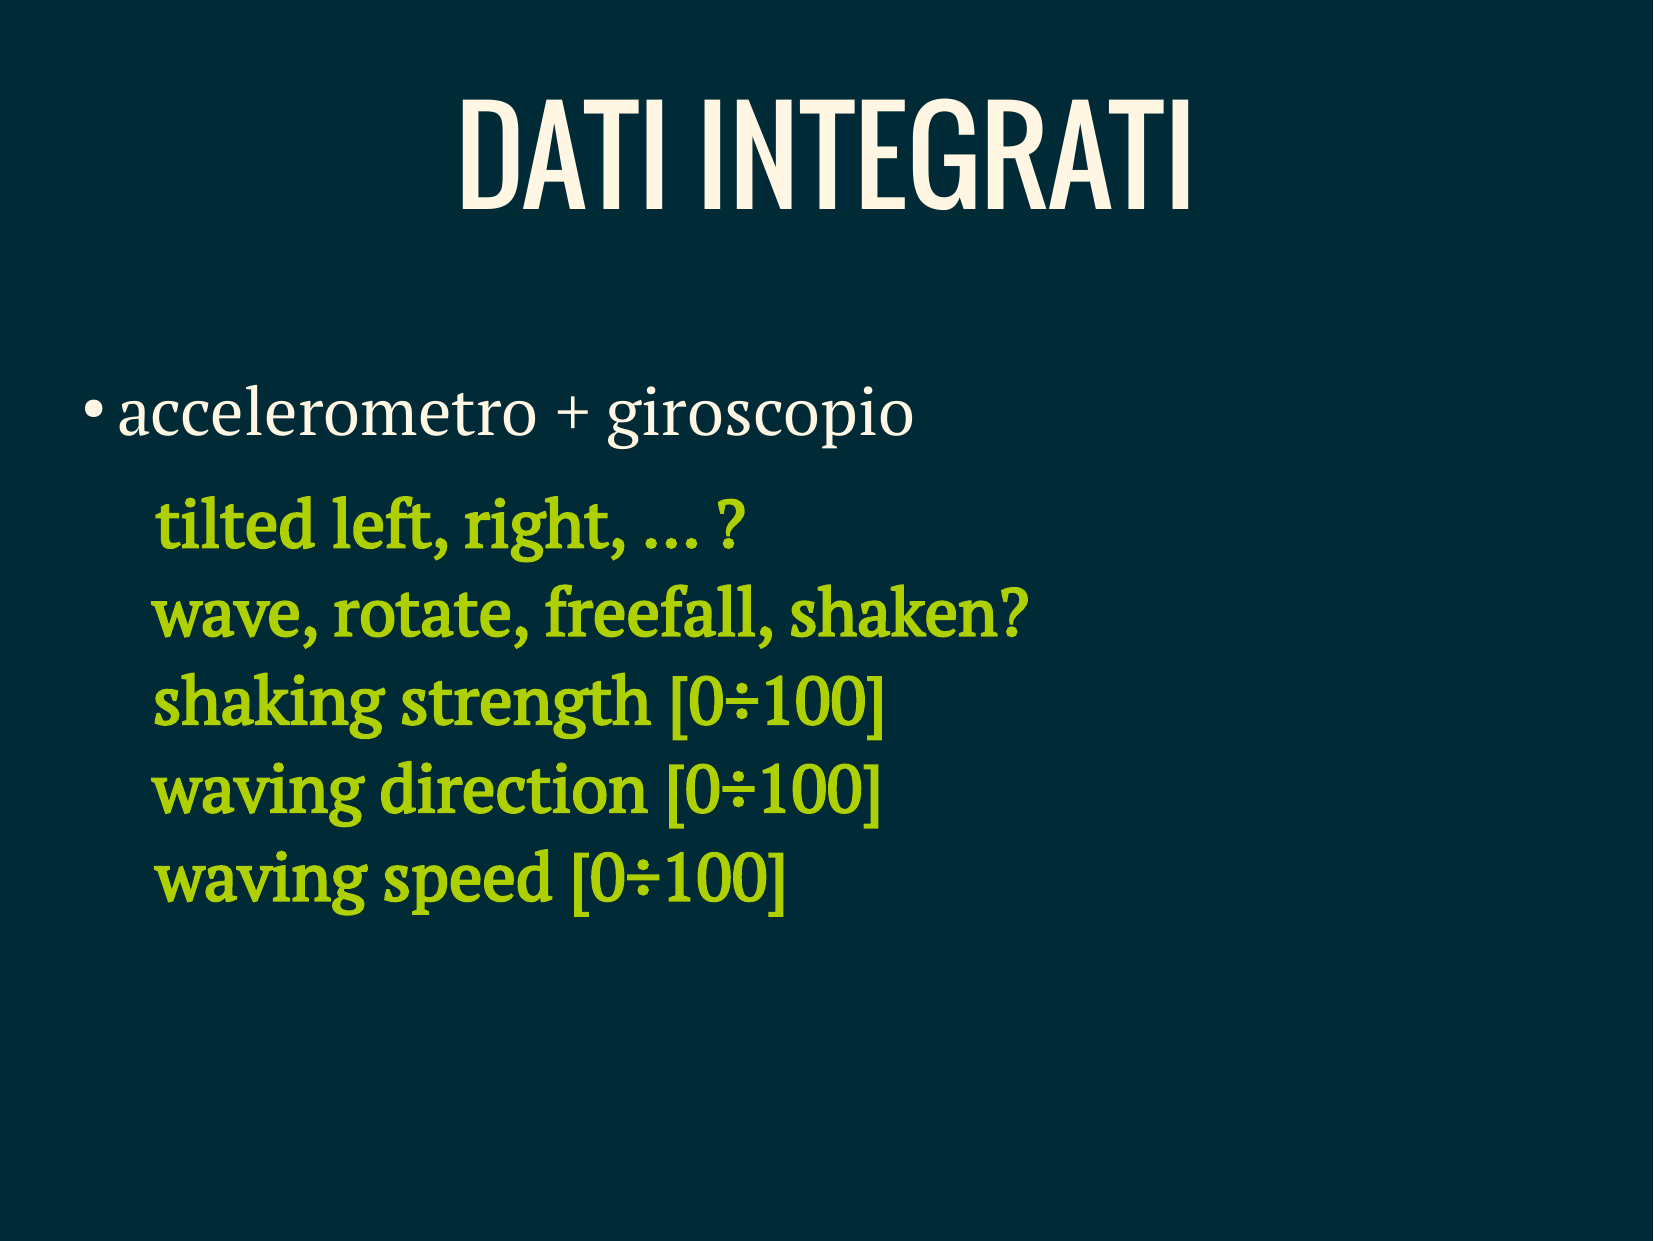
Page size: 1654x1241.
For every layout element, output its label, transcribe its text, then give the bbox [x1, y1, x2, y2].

title DATI INTEGRATI [82, 49, 1571, 257]
text_box accelerometro + giroscopio tilted left, right, … ? wave, rotate, freefall, shaken? shaking strength [0÷100] waving direction [0÷100] waving speed [0÷100] [81, 366, 1570, 1193]
